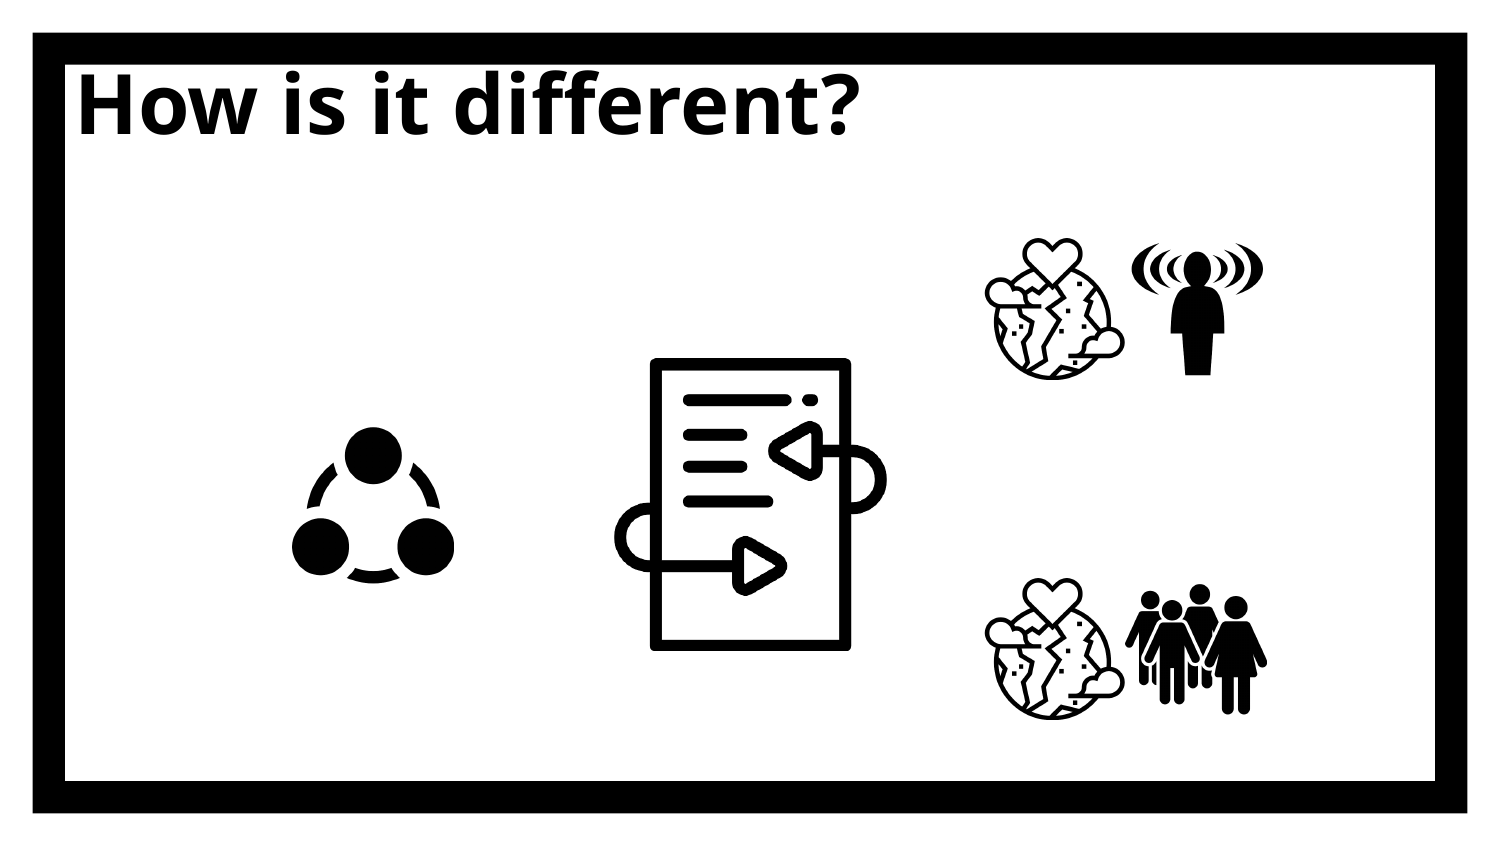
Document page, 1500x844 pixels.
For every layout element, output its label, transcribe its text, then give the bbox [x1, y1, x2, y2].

picture [983, 578, 1267, 720]
picture [604, 358, 896, 651]
title How is it different? [59, 42, 976, 167]
picture [983, 238, 1267, 380]
picture [292, 424, 454, 586]
